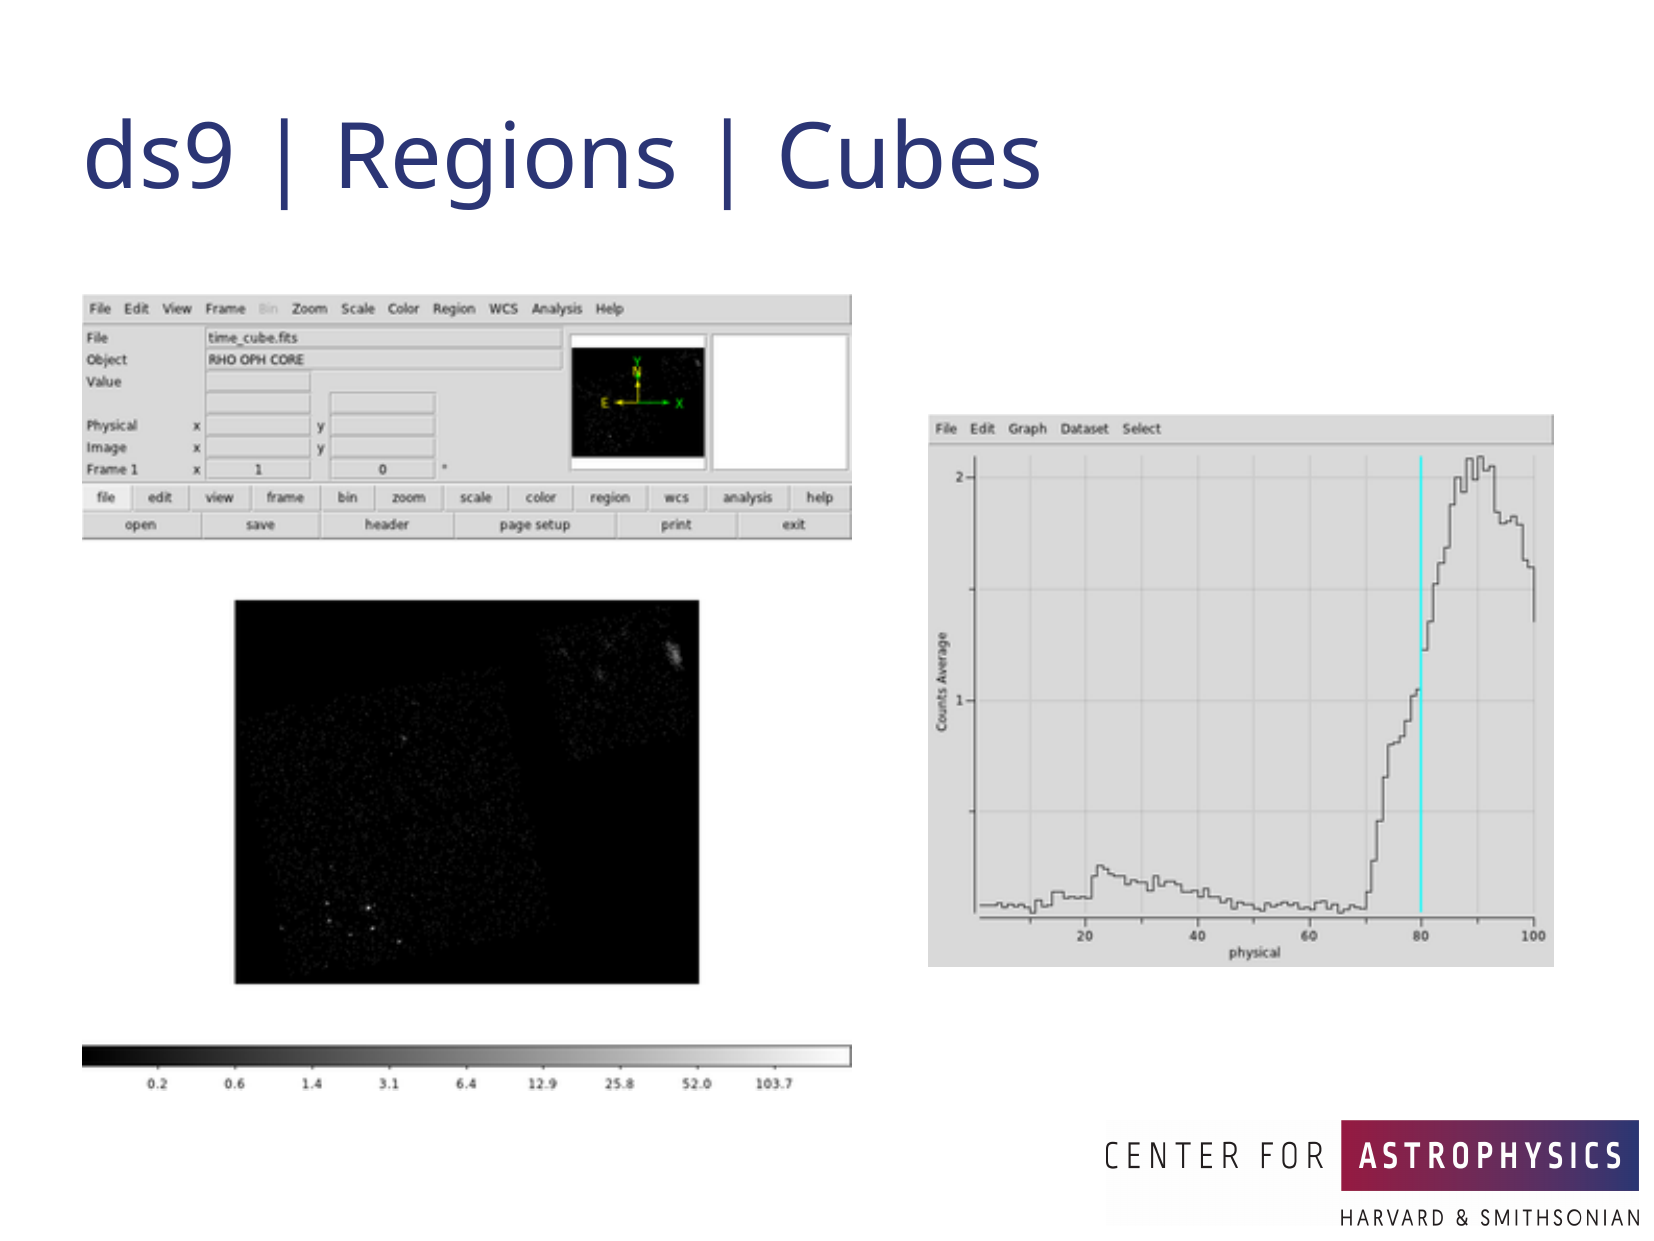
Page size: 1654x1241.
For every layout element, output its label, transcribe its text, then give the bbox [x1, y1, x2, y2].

picture [1106, 1120, 1639, 1226]
picture [82, 294, 852, 1091]
title ds9 | Regions | Cubes [82, 49, 1571, 257]
picture [928, 414, 1554, 967]
